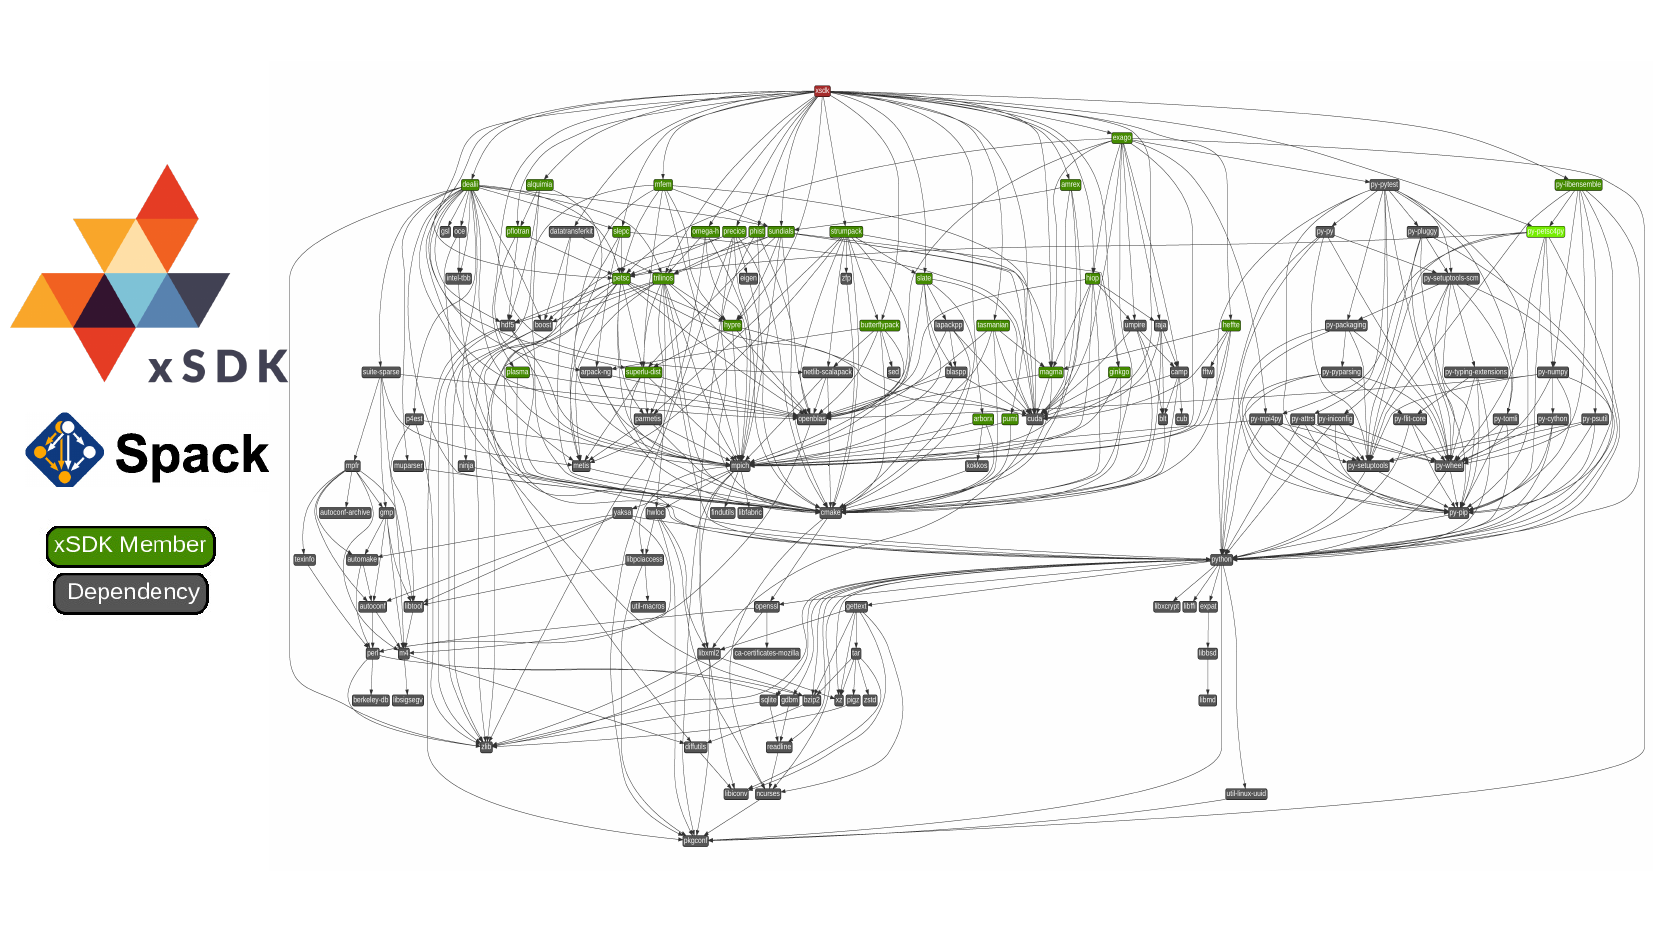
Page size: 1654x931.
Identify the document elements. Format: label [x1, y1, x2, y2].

picture [7, 61, 1654, 871]
